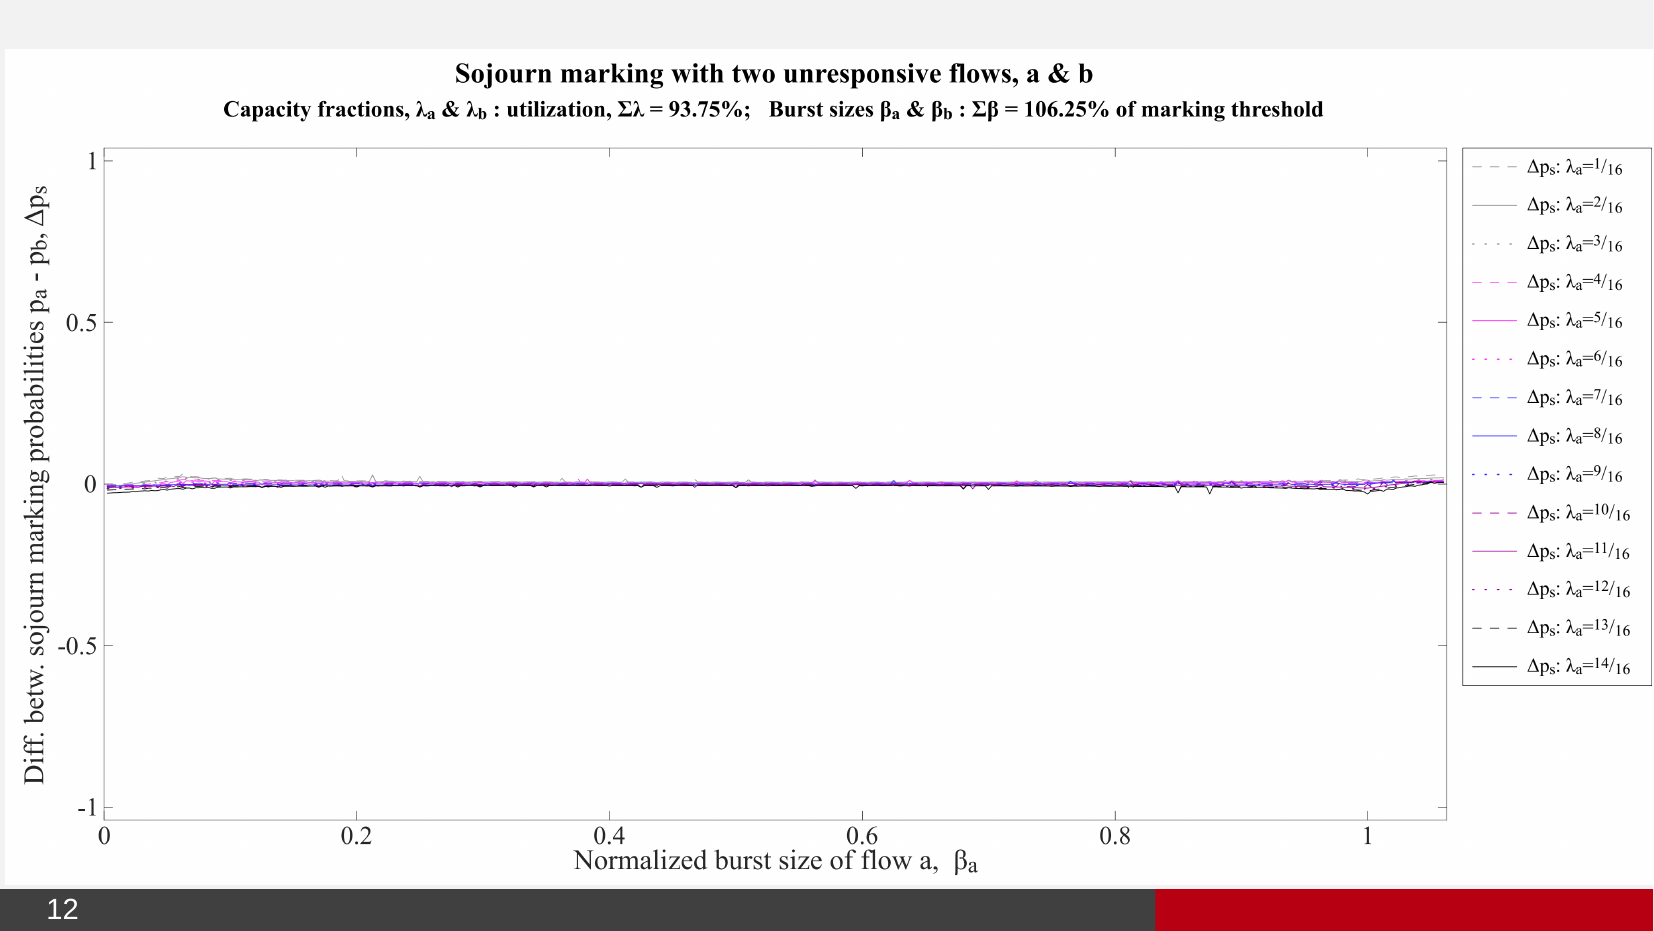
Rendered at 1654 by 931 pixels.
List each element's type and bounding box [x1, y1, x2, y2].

picture [5, 49, 1654, 885]
